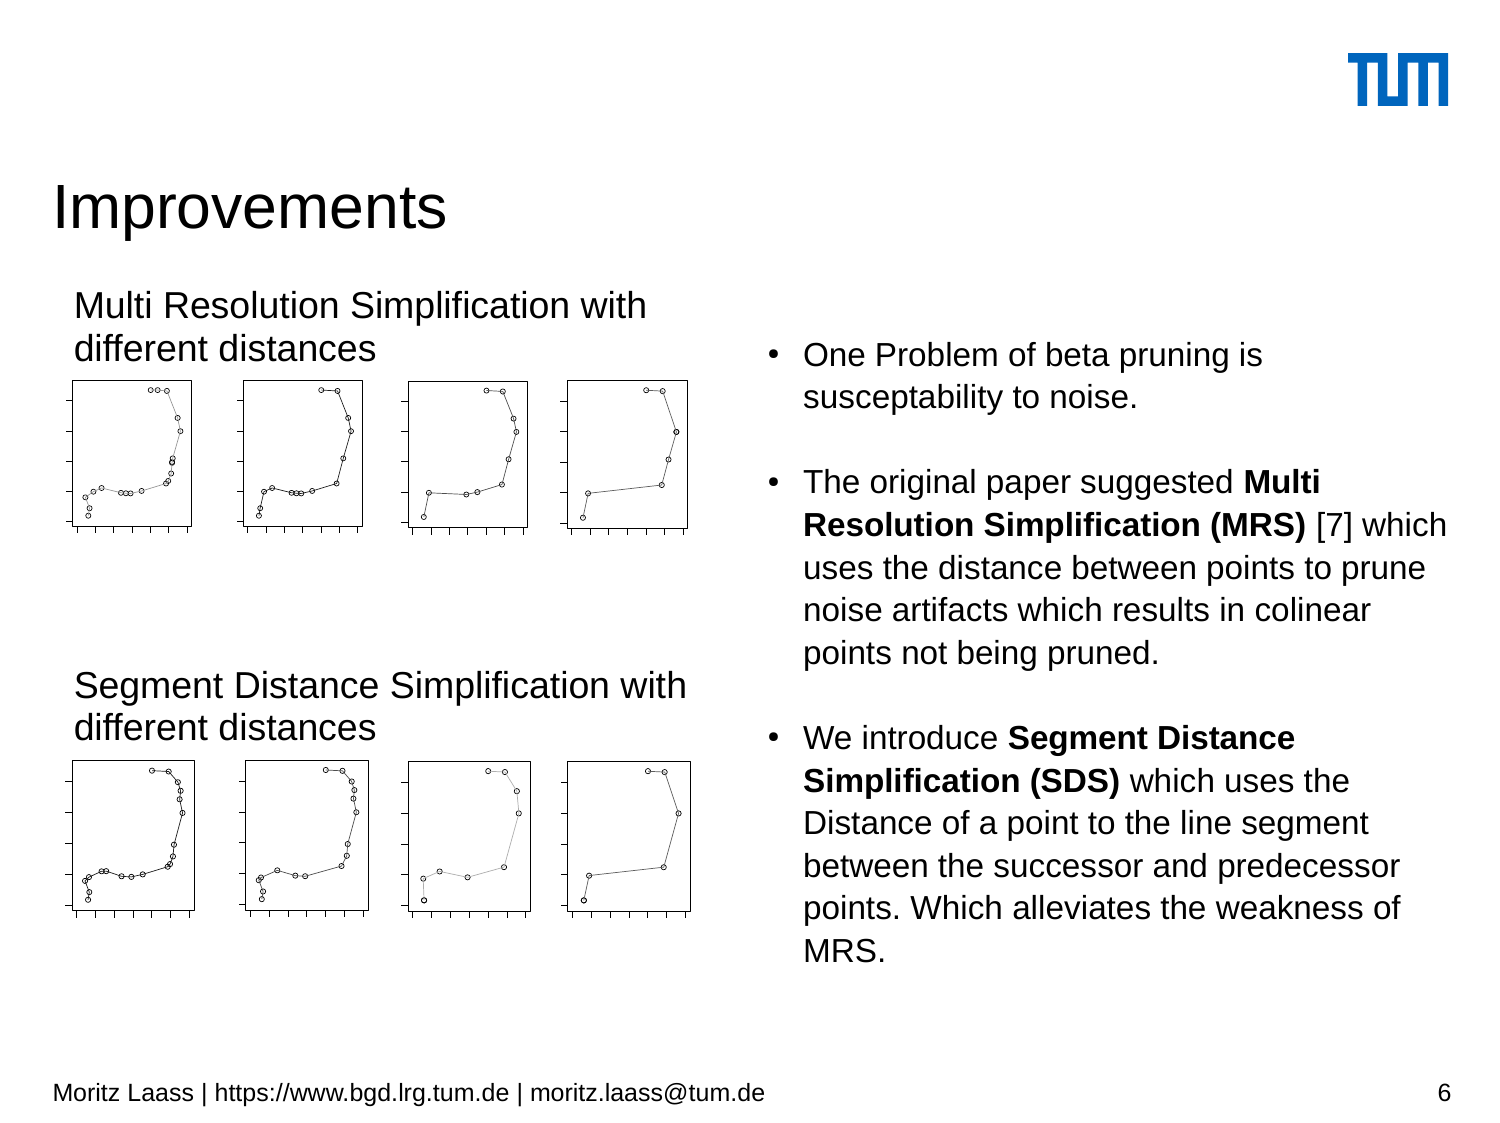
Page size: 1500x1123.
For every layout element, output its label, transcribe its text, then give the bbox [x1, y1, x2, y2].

text_box Segment Distance Simplification with different distances [59, 657, 733, 756]
text_box Multi Resolution Simplification with different distances [59, 277, 692, 377]
picture [553, 756, 698, 922]
picture [61, 756, 376, 922]
picture [61, 377, 367, 539]
picture [397, 756, 544, 922]
picture [397, 377, 540, 539]
title Improvements [52, 171, 1453, 242]
list One Problem of beta pruning is susceptability to noise. The original paper suggested Multi Resolution Simplification (MRS) [7] which uses the distance between points to prune noise artifacts which results in colinear points not being pruned. We introduce Segment Distance Simplification (SDS) which uses the Distance of a point to the line segment between the successor and predecessor points. Which alleviates the weakness of MRS. [767, 330, 1453, 996]
picture [545, 377, 692, 542]
